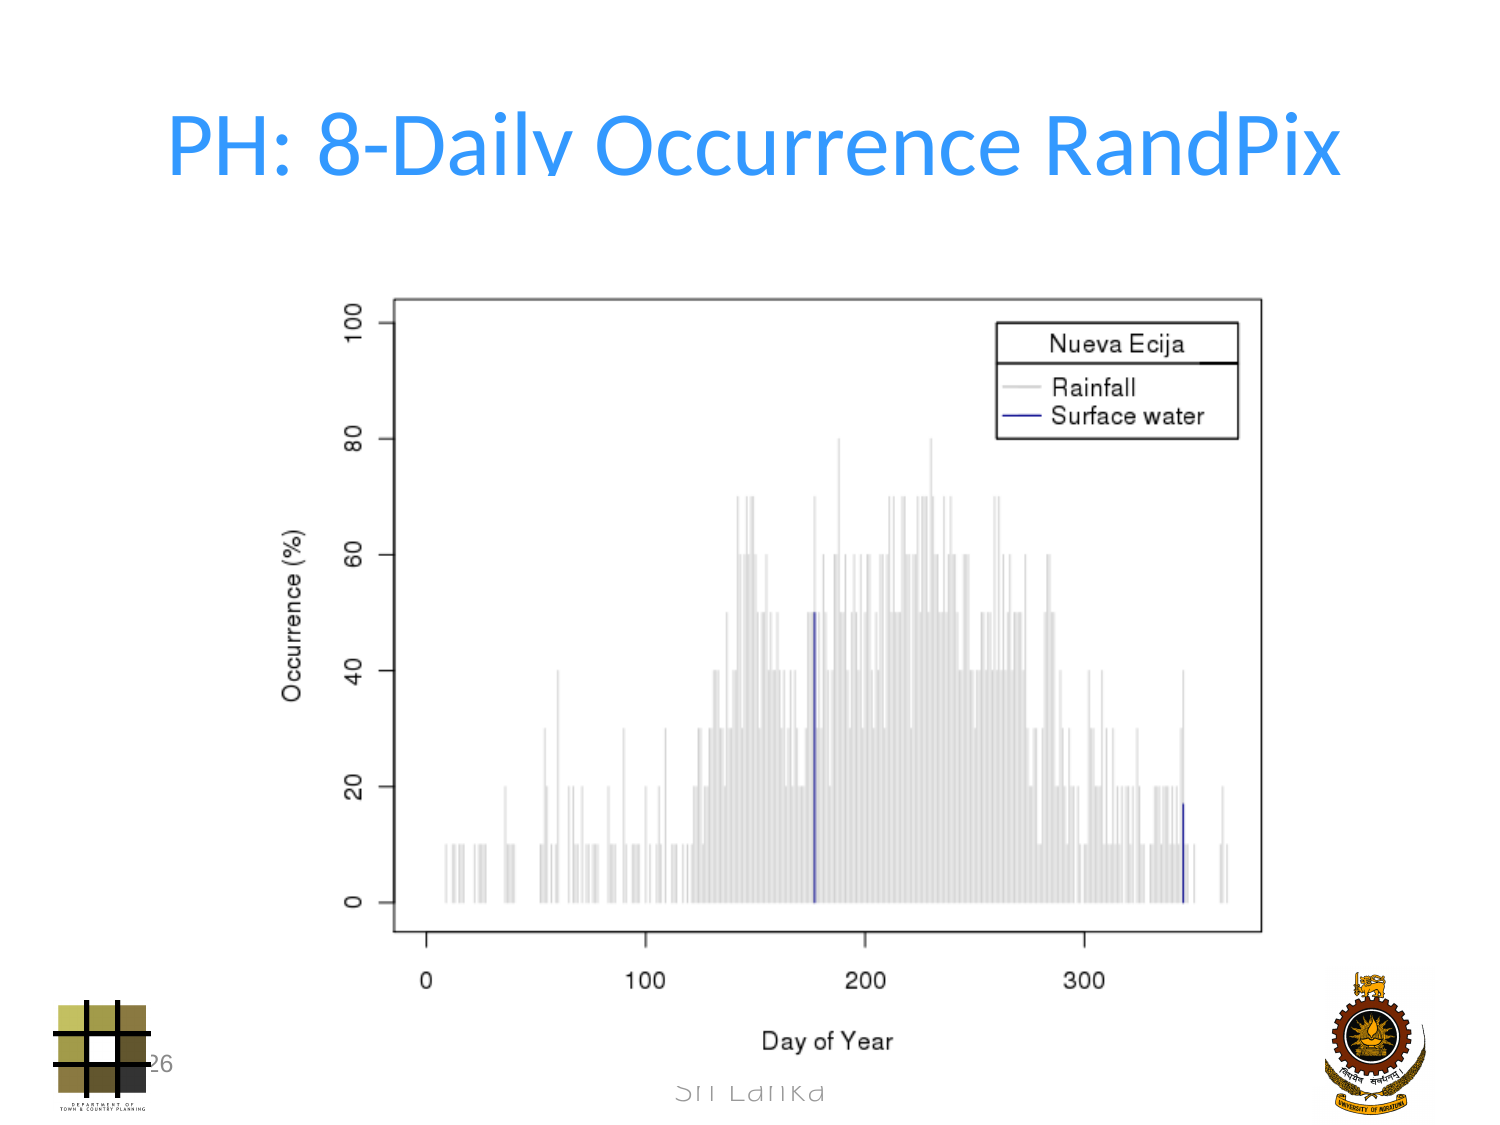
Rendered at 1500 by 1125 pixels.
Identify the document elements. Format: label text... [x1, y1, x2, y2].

title PH: 8-Daily Occurrence RandPix [0, 21, 1500, 257]
picture [271, 176, 1435, 1125]
picture [53, 1000, 151, 1111]
